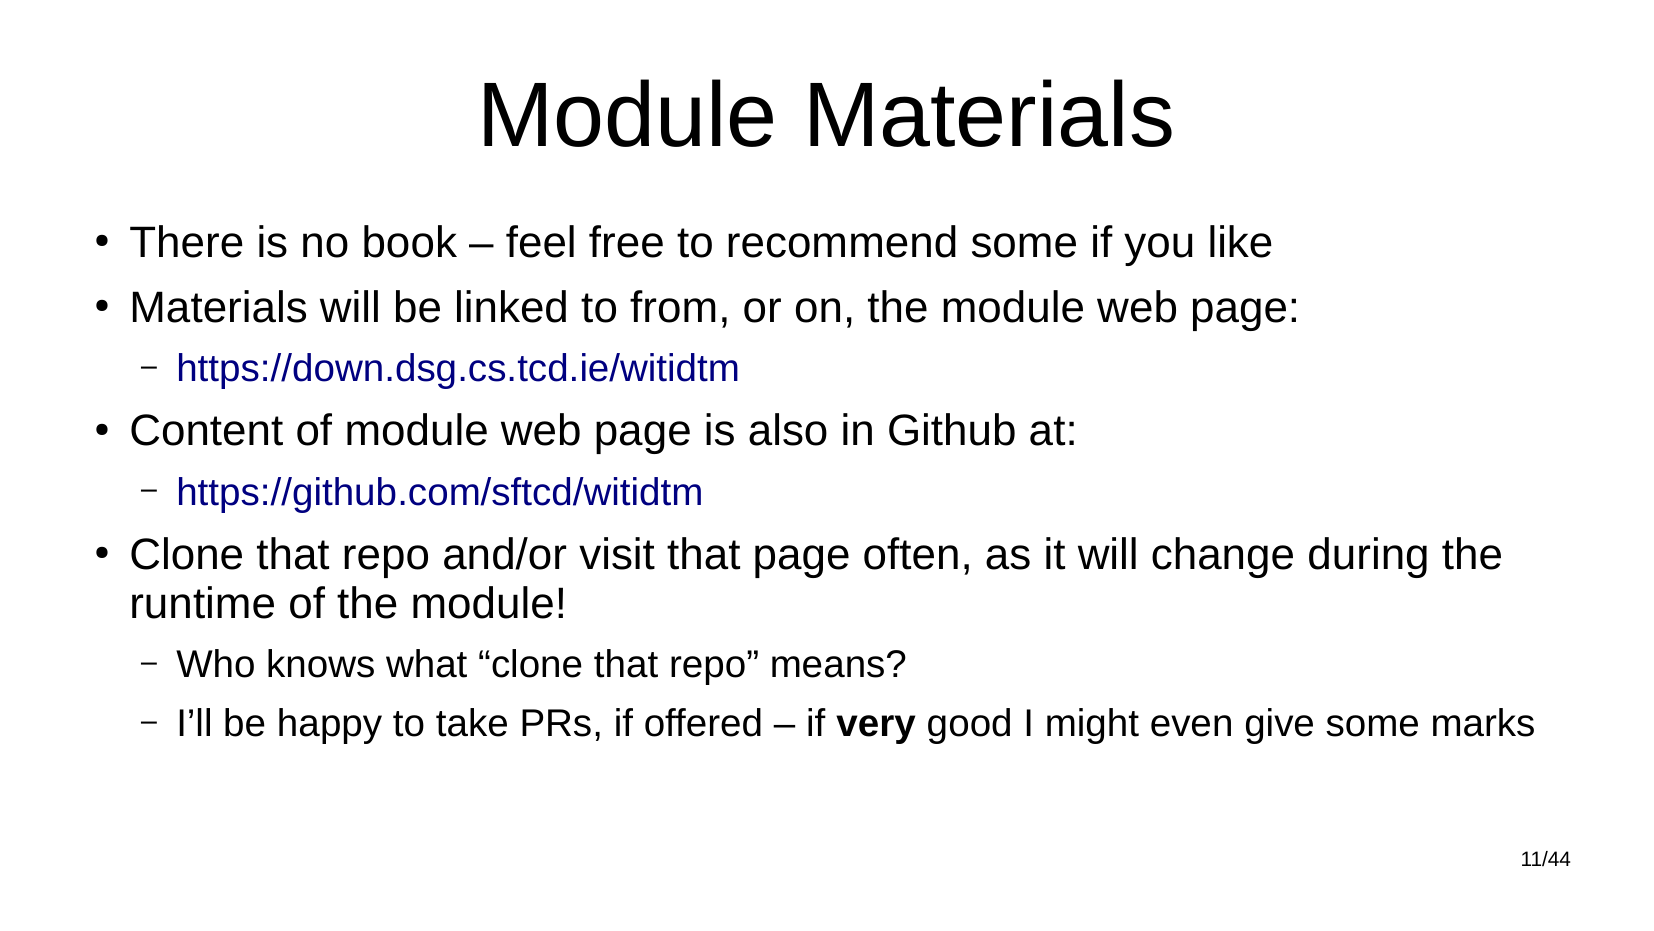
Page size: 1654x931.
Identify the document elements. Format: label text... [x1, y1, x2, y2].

list There is no book – feel free to recommend some if you like Materials will be linked to from, or on, the module web page: https://down.dsg.cs.tcd.ie/witidtm Content of module web page is also in Github at: https://github.com/sftcd/witidtm Clone that repo and/or visit that page often, as it will change during the runtime of the module! Who knows what “clone that repo” means? I’ll be happy to take PRs, if offered – if very good I might even give some marks [82, 217, 1571, 758]
title Module Materials [82, 37, 1571, 193]
